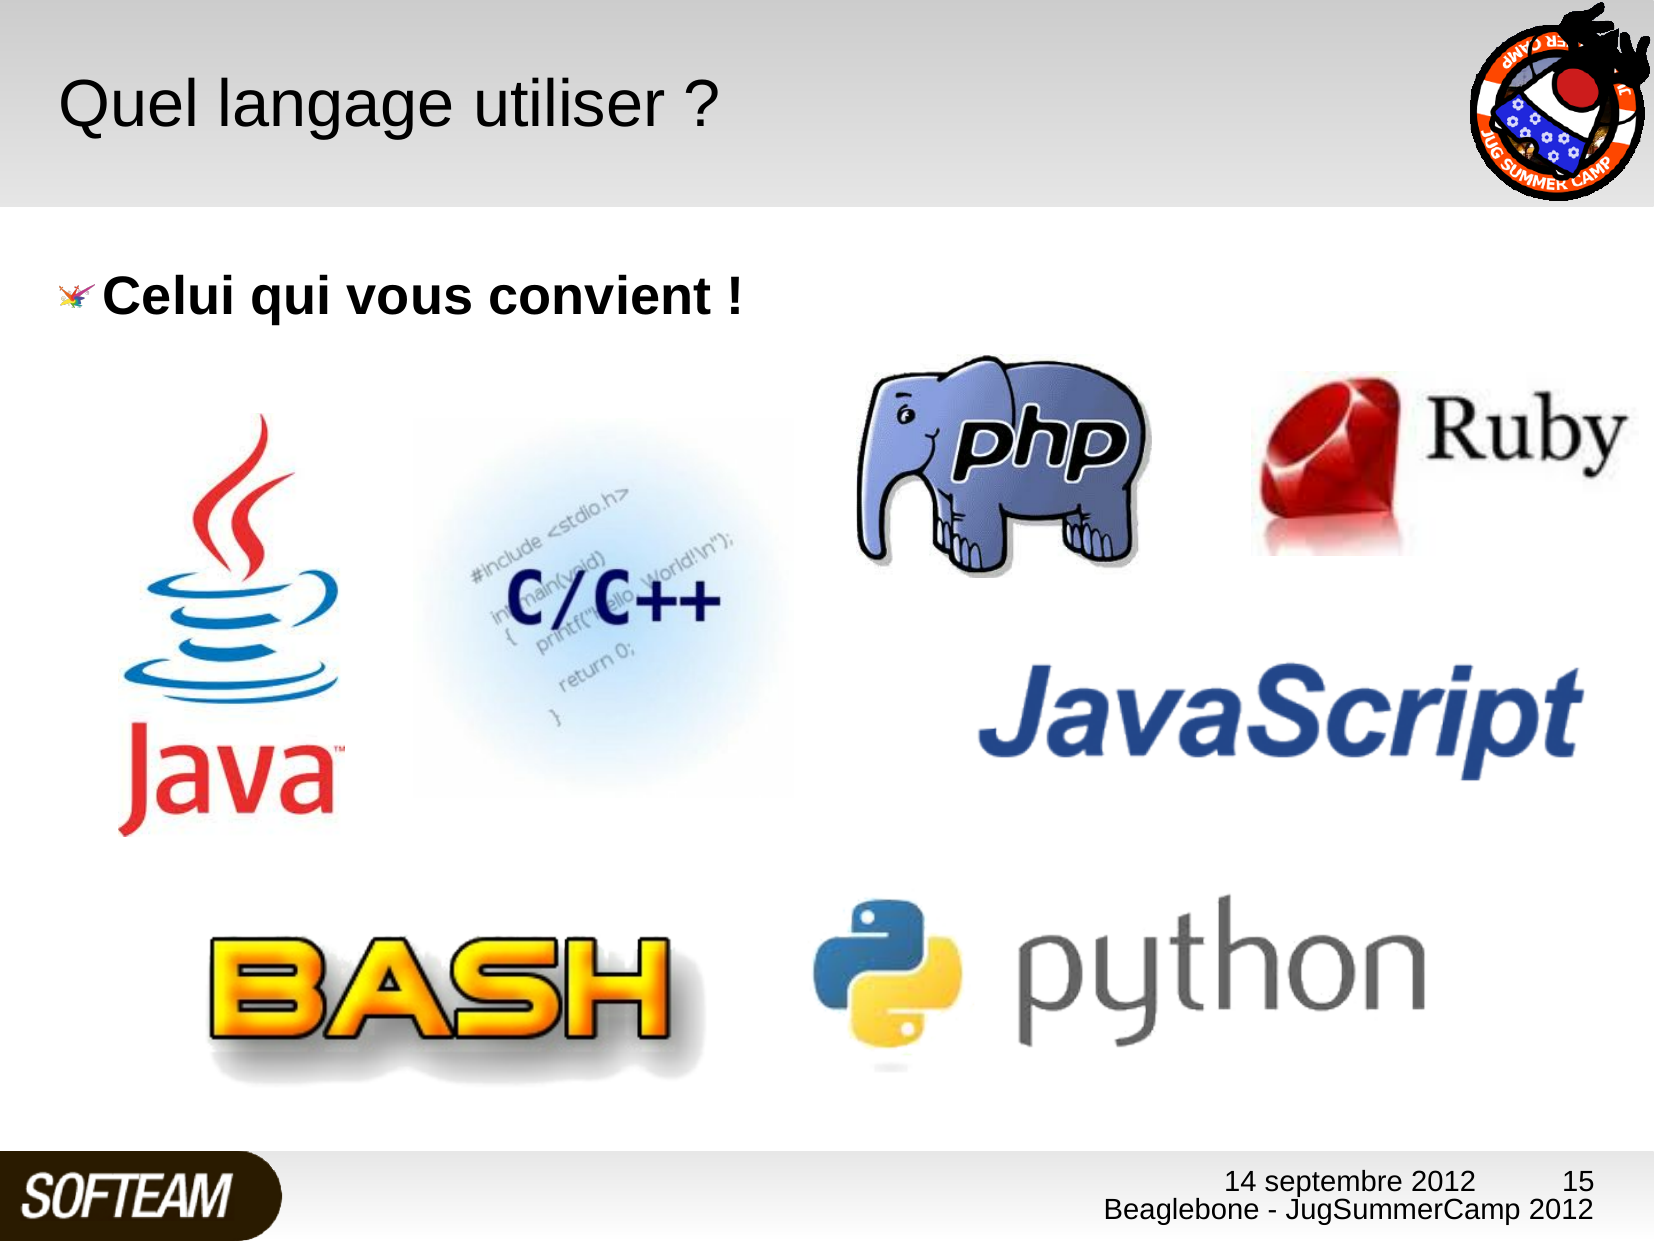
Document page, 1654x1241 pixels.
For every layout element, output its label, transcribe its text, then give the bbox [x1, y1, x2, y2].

picture [413, 418, 794, 798]
picture [0, 1151, 286, 1241]
title Quel langage utiliser ? [59, 29, 1359, 178]
picture [1465, 0, 1654, 207]
picture [856, 354, 1152, 578]
picture [175, 856, 1515, 1128]
picture [118, 413, 345, 837]
picture [1251, 371, 1639, 556]
picture [974, 643, 1591, 798]
list Celui qui vous convient ! [59, 265, 1595, 985]
